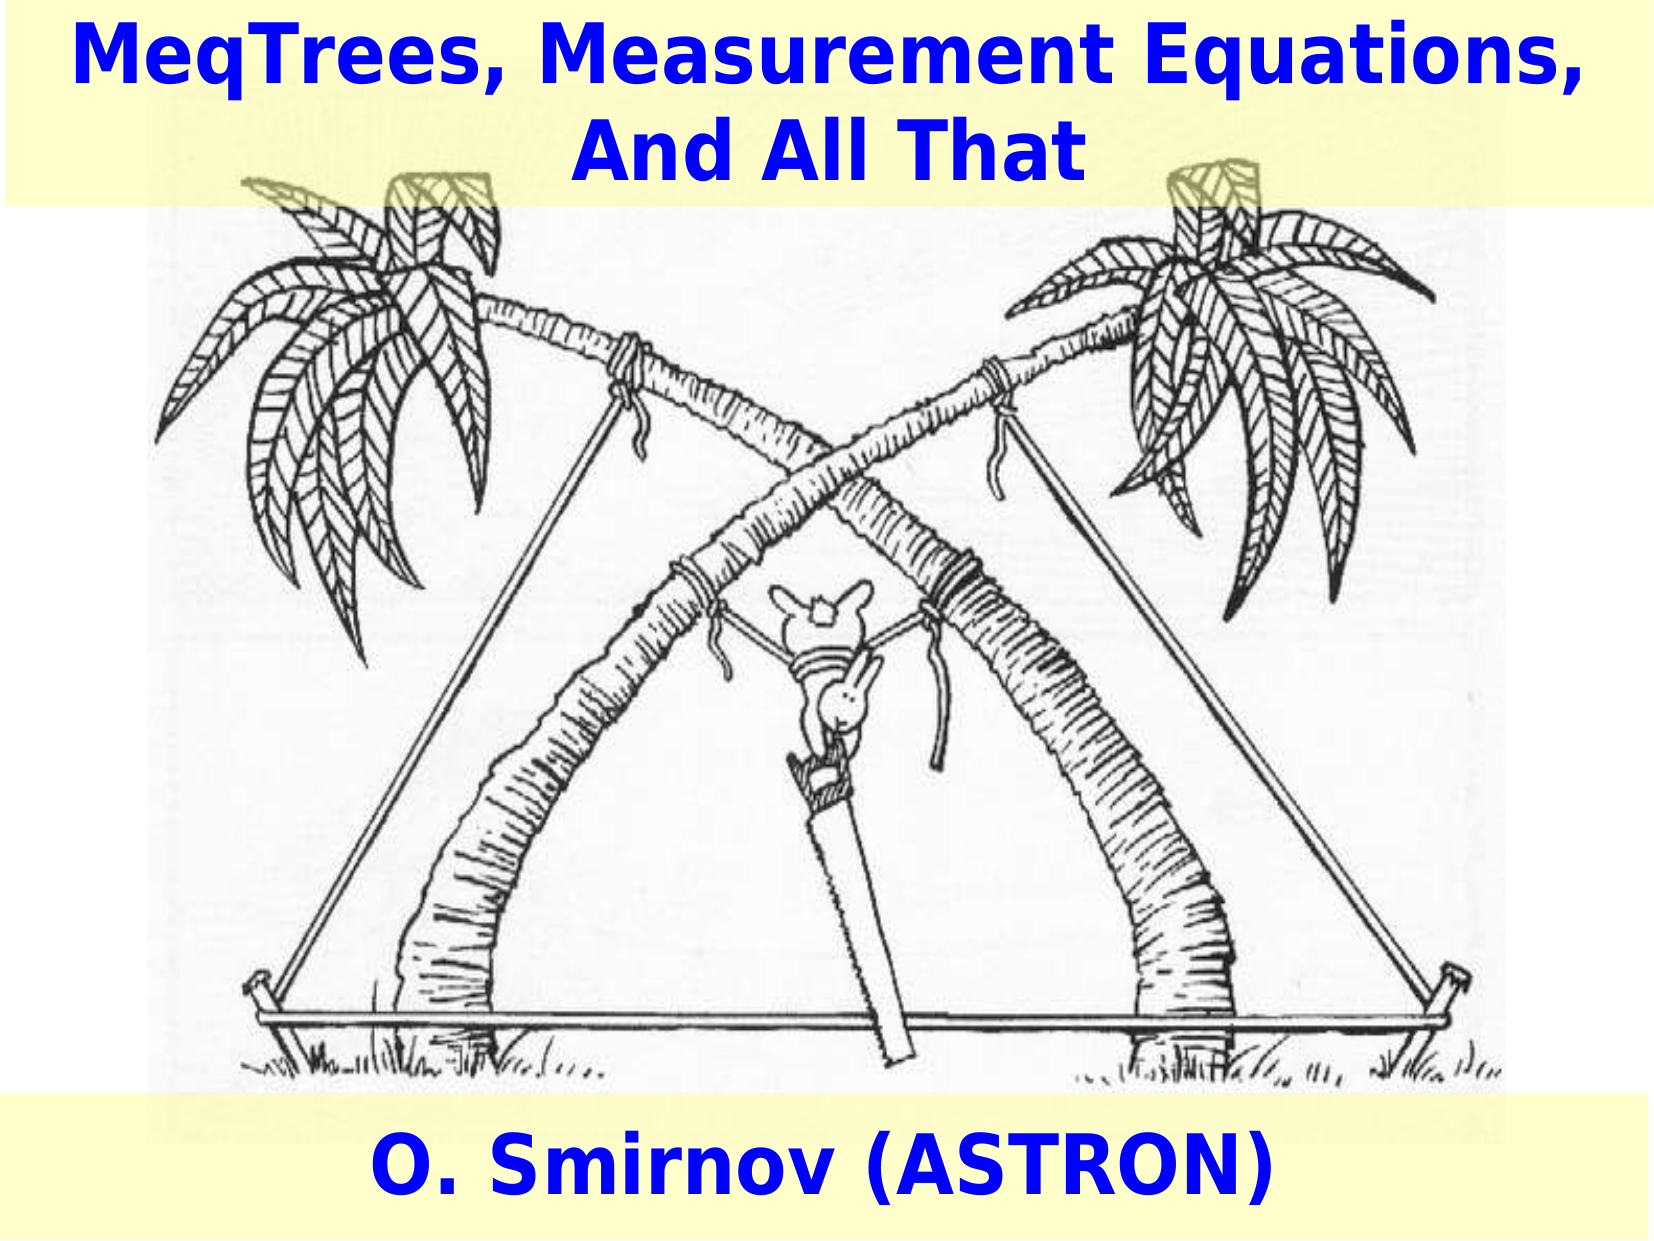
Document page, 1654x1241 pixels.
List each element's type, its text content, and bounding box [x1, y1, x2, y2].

title MeqTrees, Measurement Equations, And All That [5, 0, 1654, 207]
title O. Smirnov (ASTRON) [0, 1092, 1649, 1241]
picture [147, 207, 1506, 1092]
